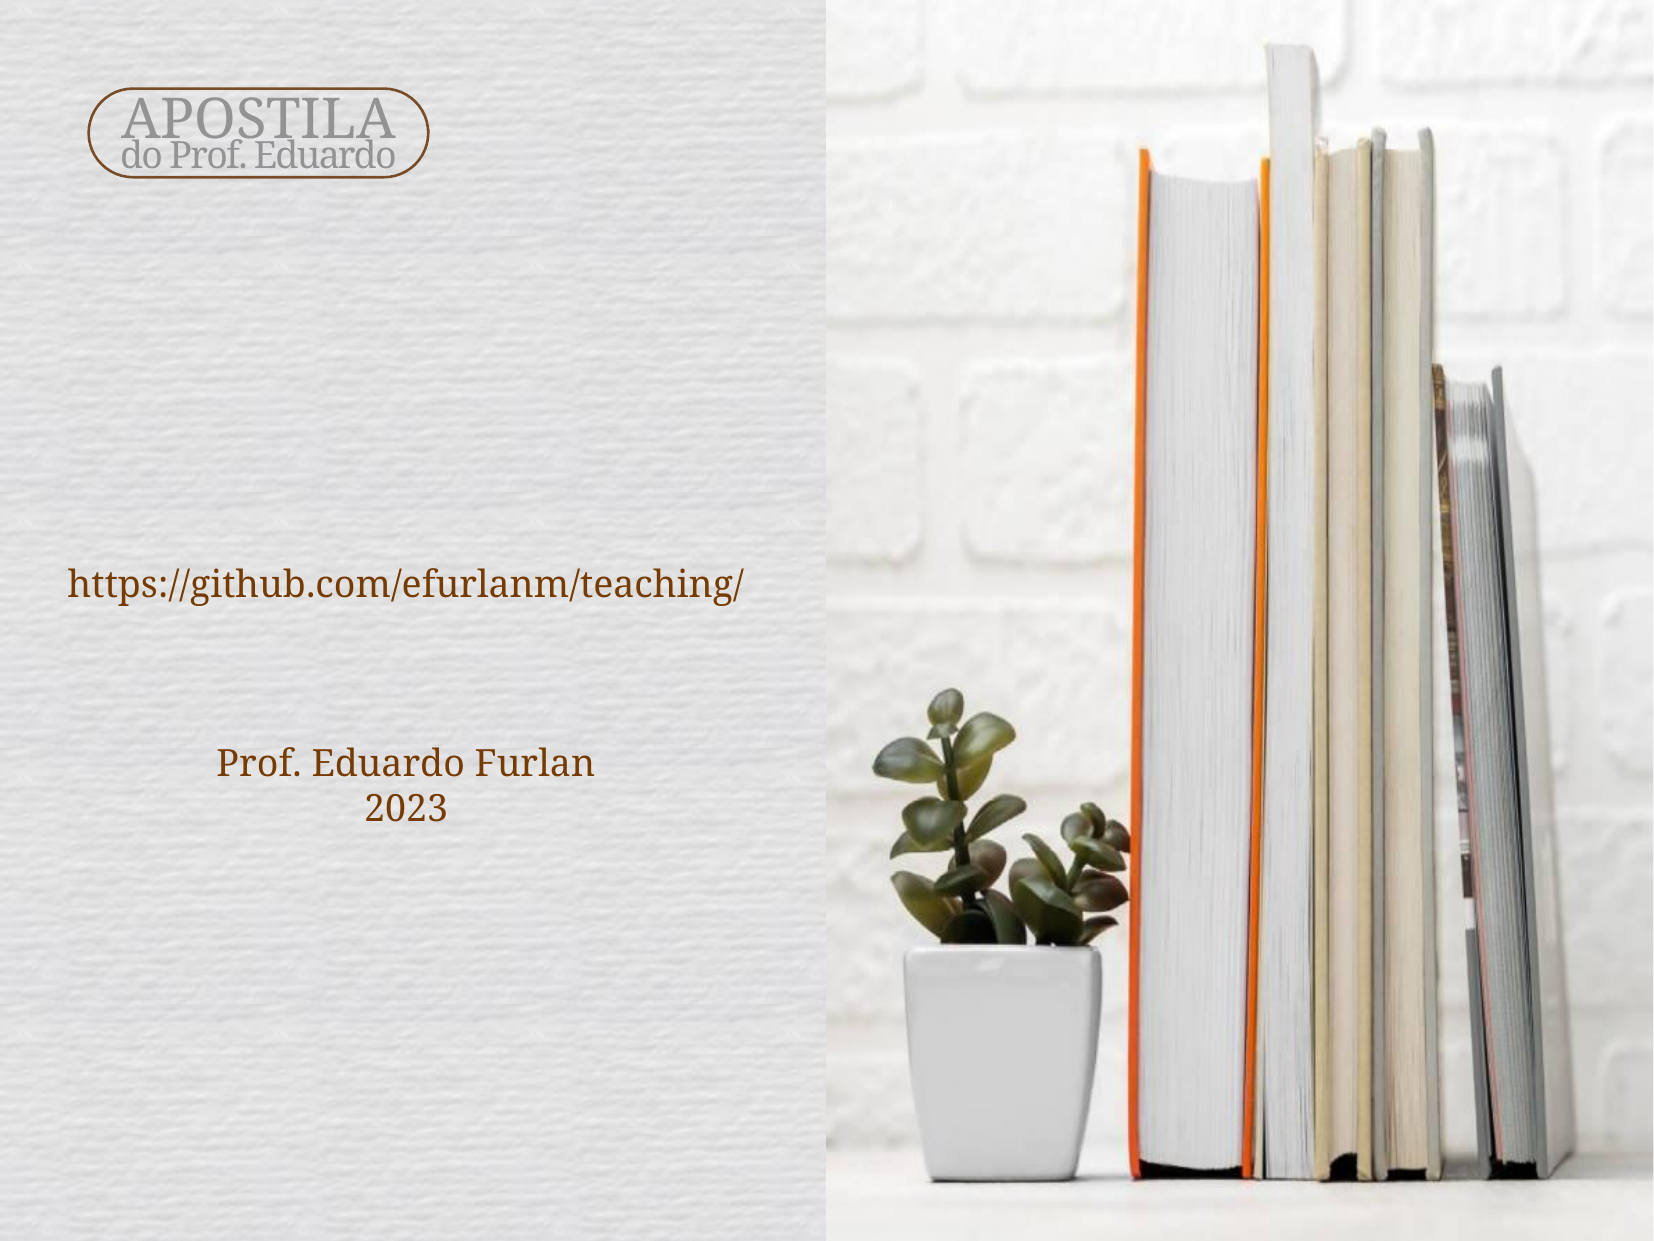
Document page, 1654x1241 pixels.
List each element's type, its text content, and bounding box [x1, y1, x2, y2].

text_box APOSTILA do Prof. Eduardo [88, 88, 429, 178]
text_box [0, 0, 826, 1241]
picture [826, 0, 1654, 1241]
text_box https://github.com/efurlanm/teaching/ Prof. Eduardo Furlan 2023 [0, 560, 813, 837]
